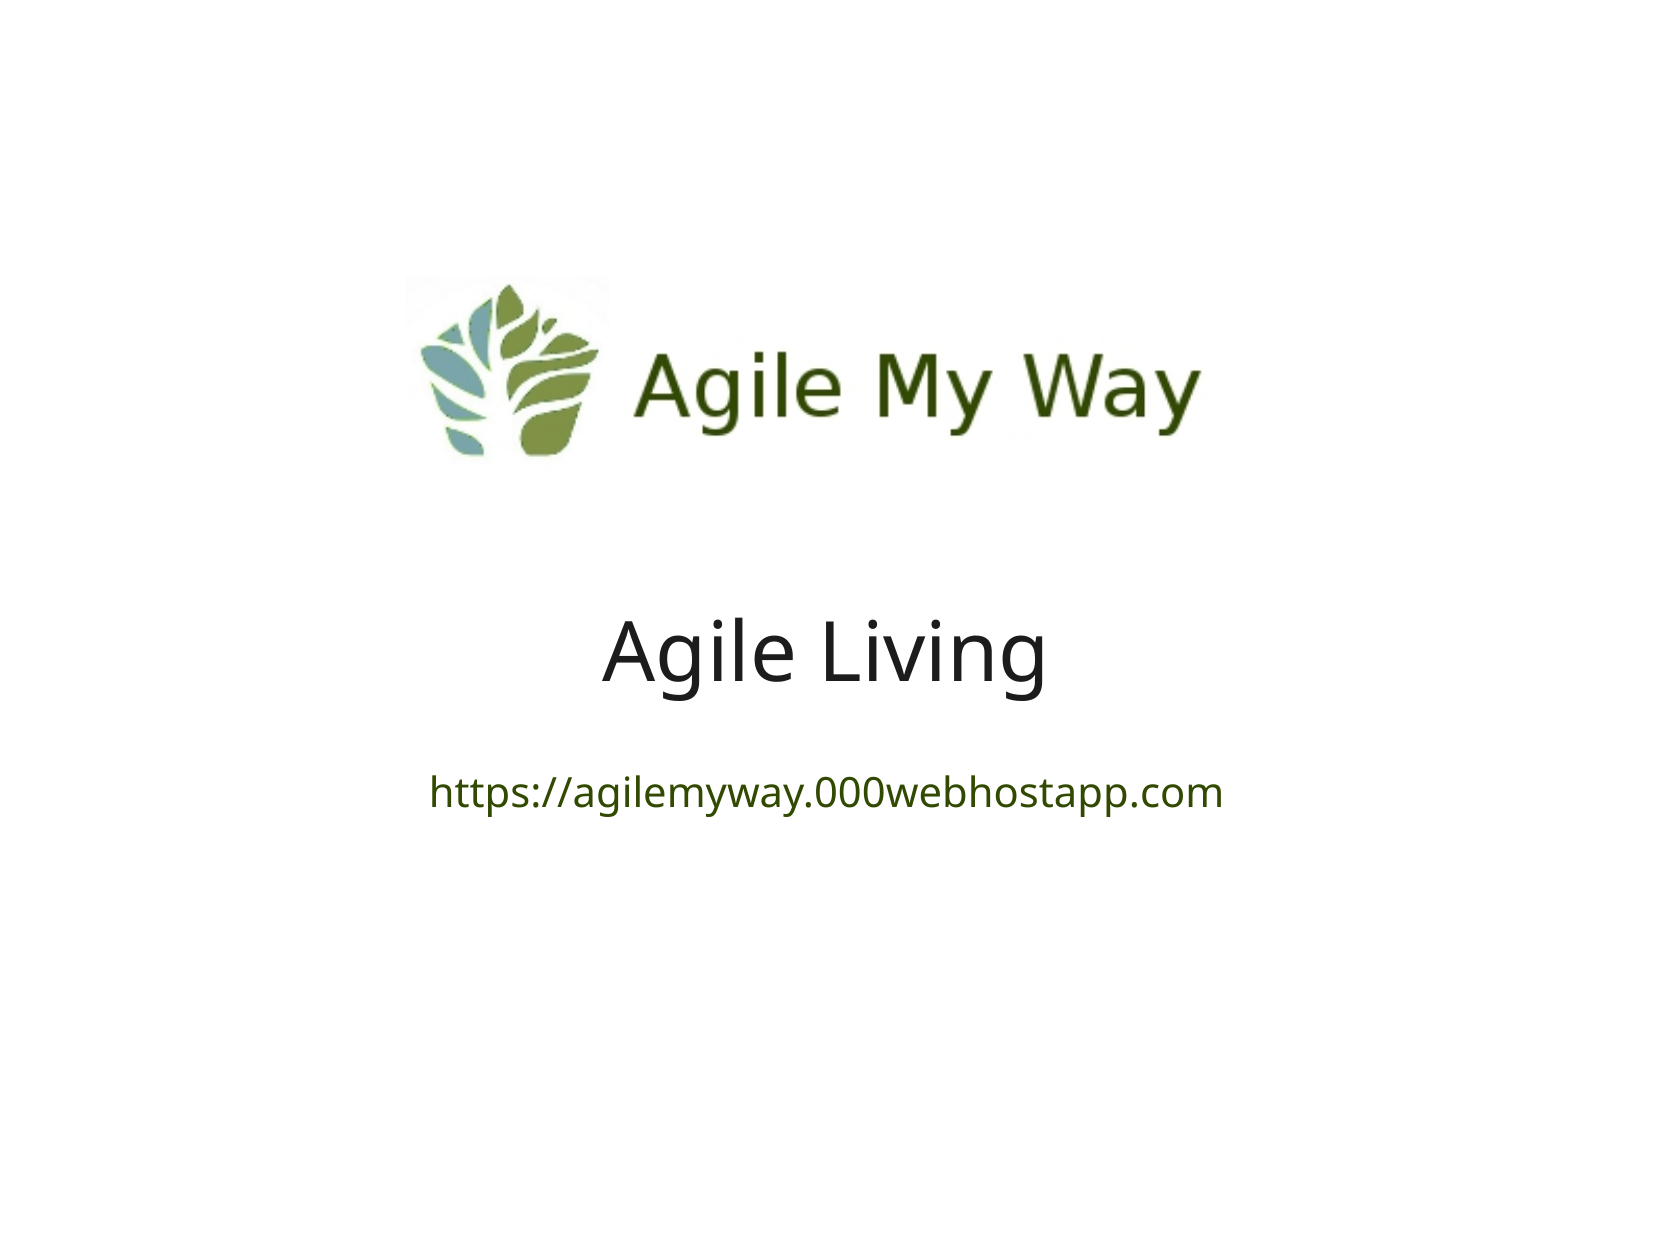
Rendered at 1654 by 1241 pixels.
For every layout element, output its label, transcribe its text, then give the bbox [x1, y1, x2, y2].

picture [405, 271, 1239, 481]
text_box Agile Living https://agilemyway.000webhostapp.com [0, 585, 1654, 801]
